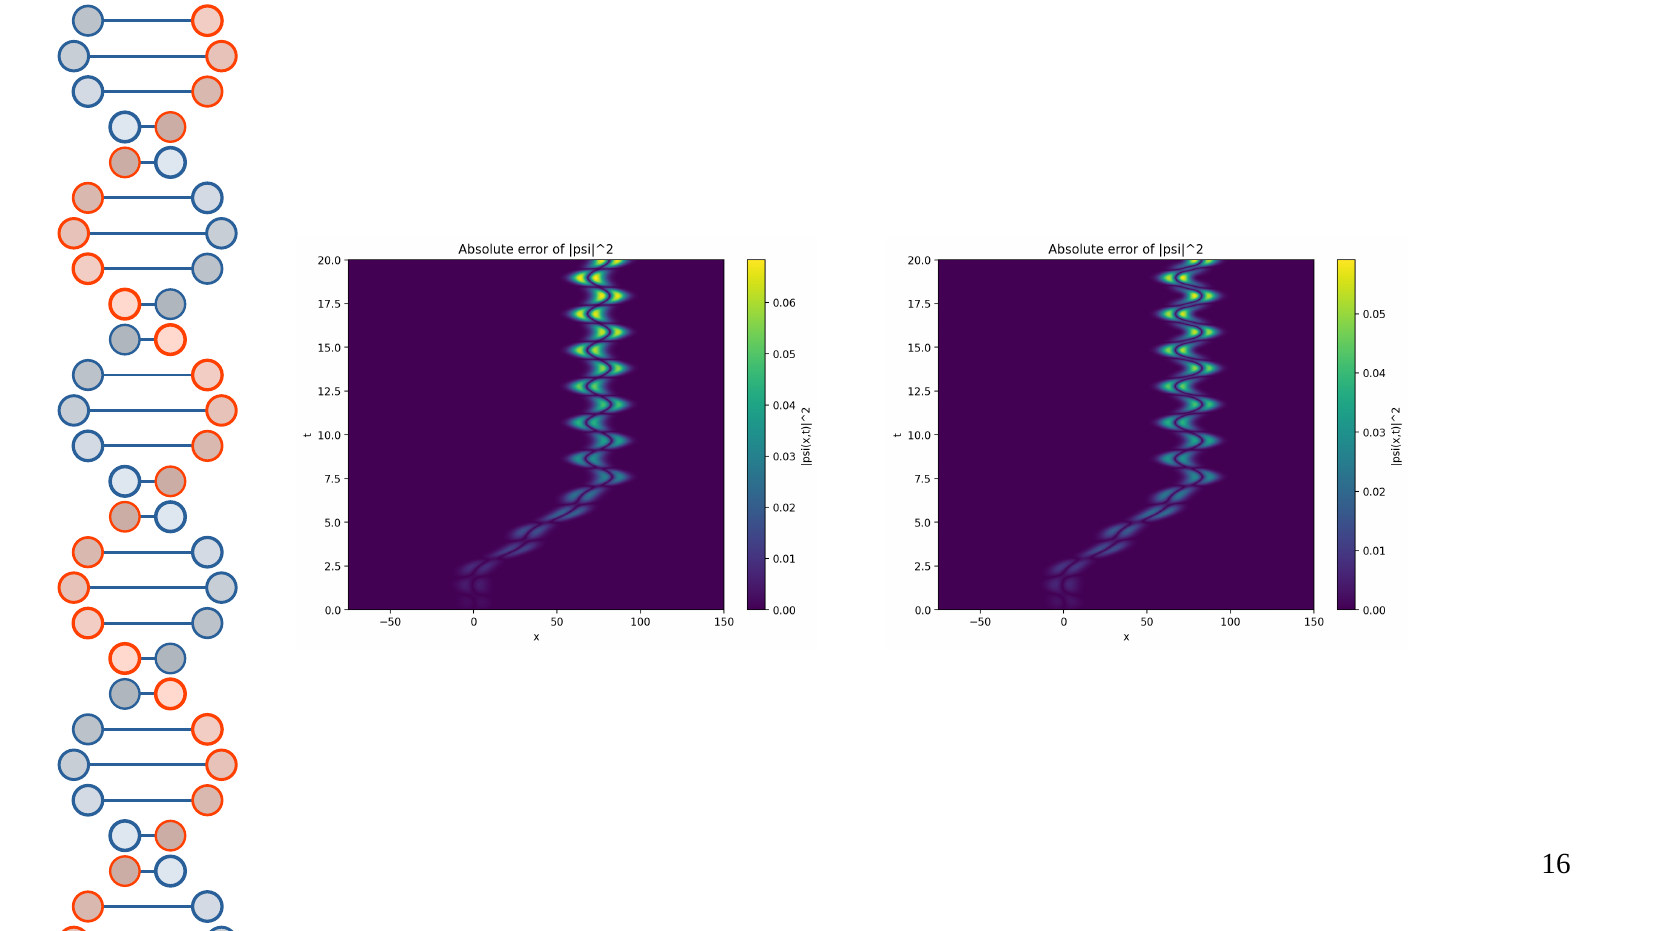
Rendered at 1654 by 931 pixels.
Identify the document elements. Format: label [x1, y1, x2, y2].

picture [885, 236, 1408, 650]
picture [295, 236, 818, 650]
